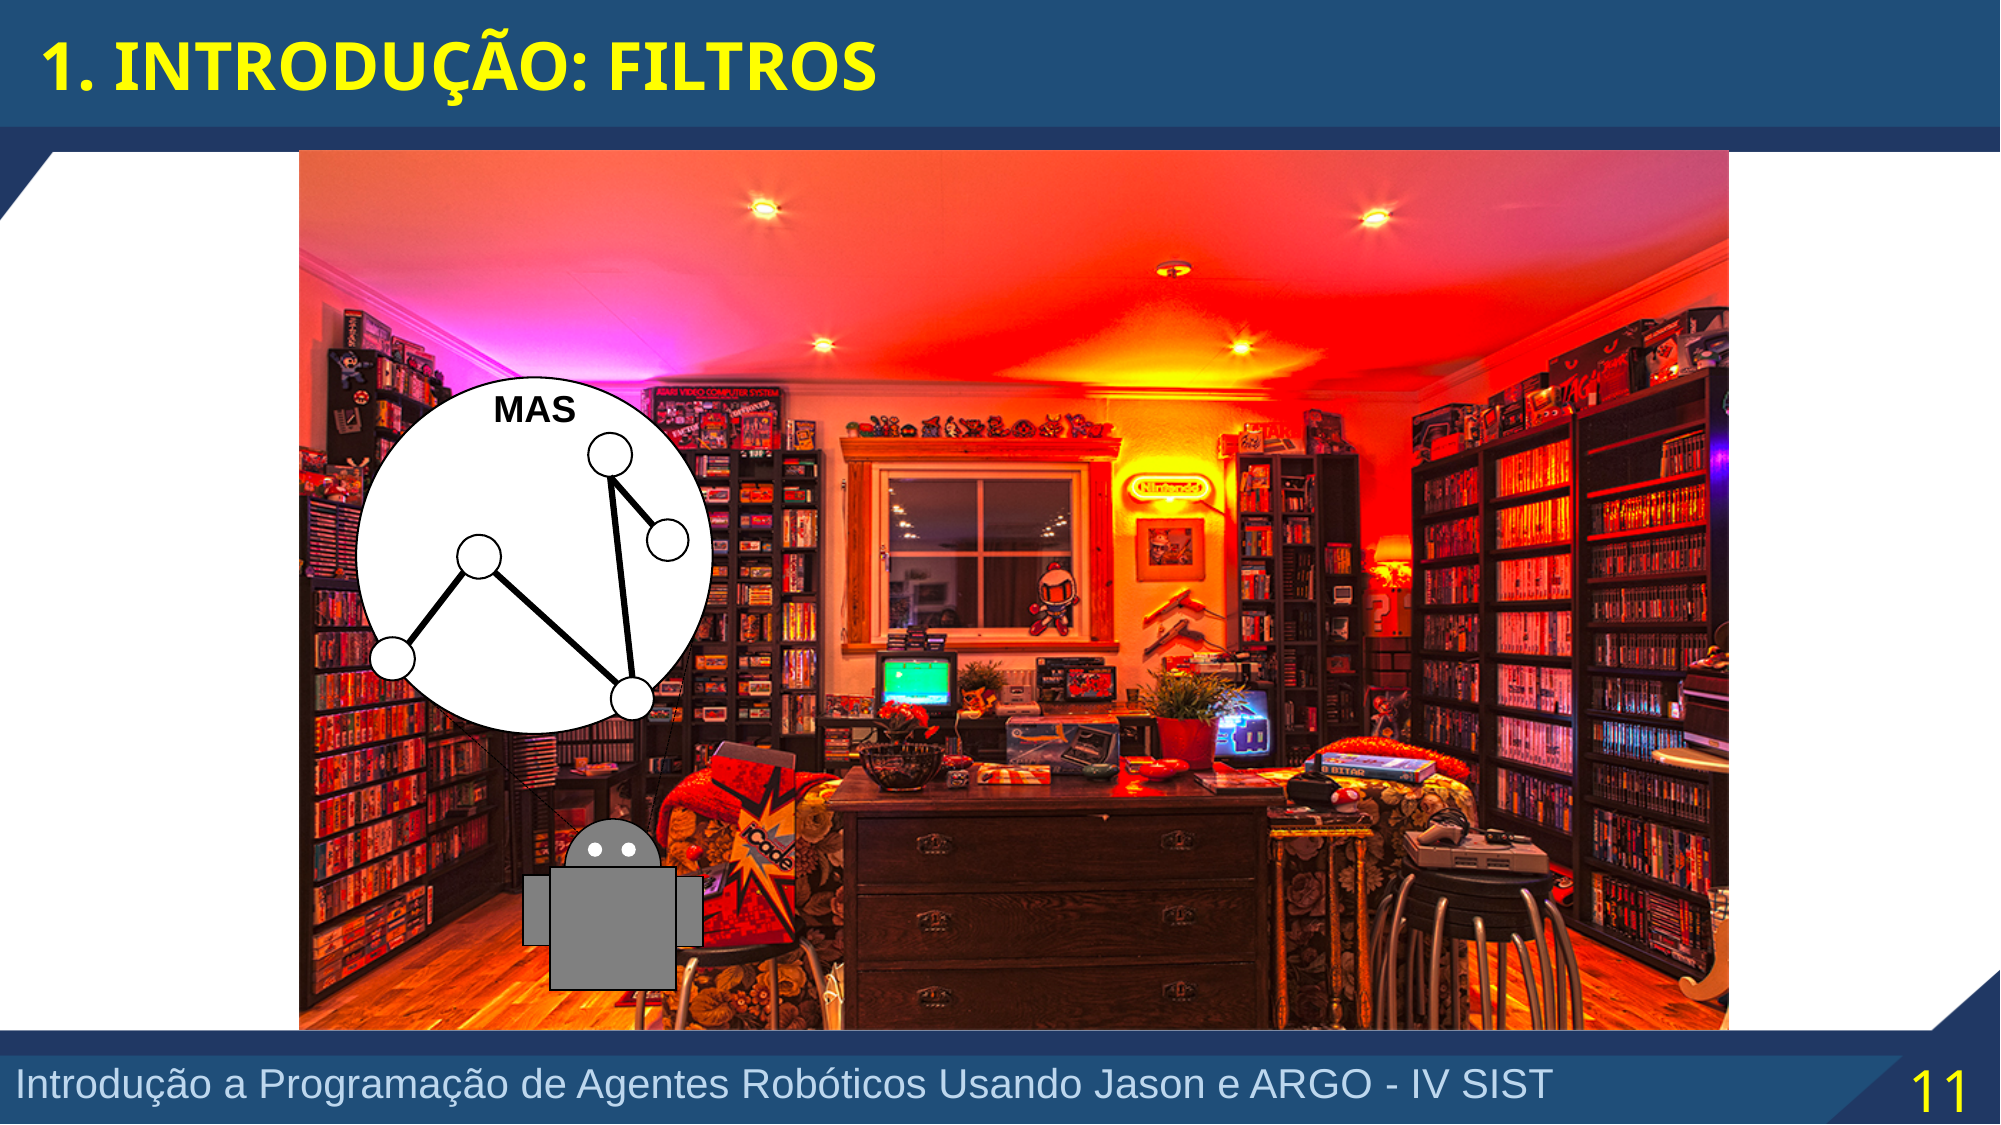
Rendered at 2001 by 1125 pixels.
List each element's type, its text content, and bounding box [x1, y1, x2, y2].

text_box 1. INTRODUÇÃO: FILTROS [24, 16, 2000, 112]
text_box MAS [478, 377, 592, 438]
picture [0, 0, 2000, 1124]
text_box [356, 386, 713, 734]
text_box [522, 818, 703, 991]
